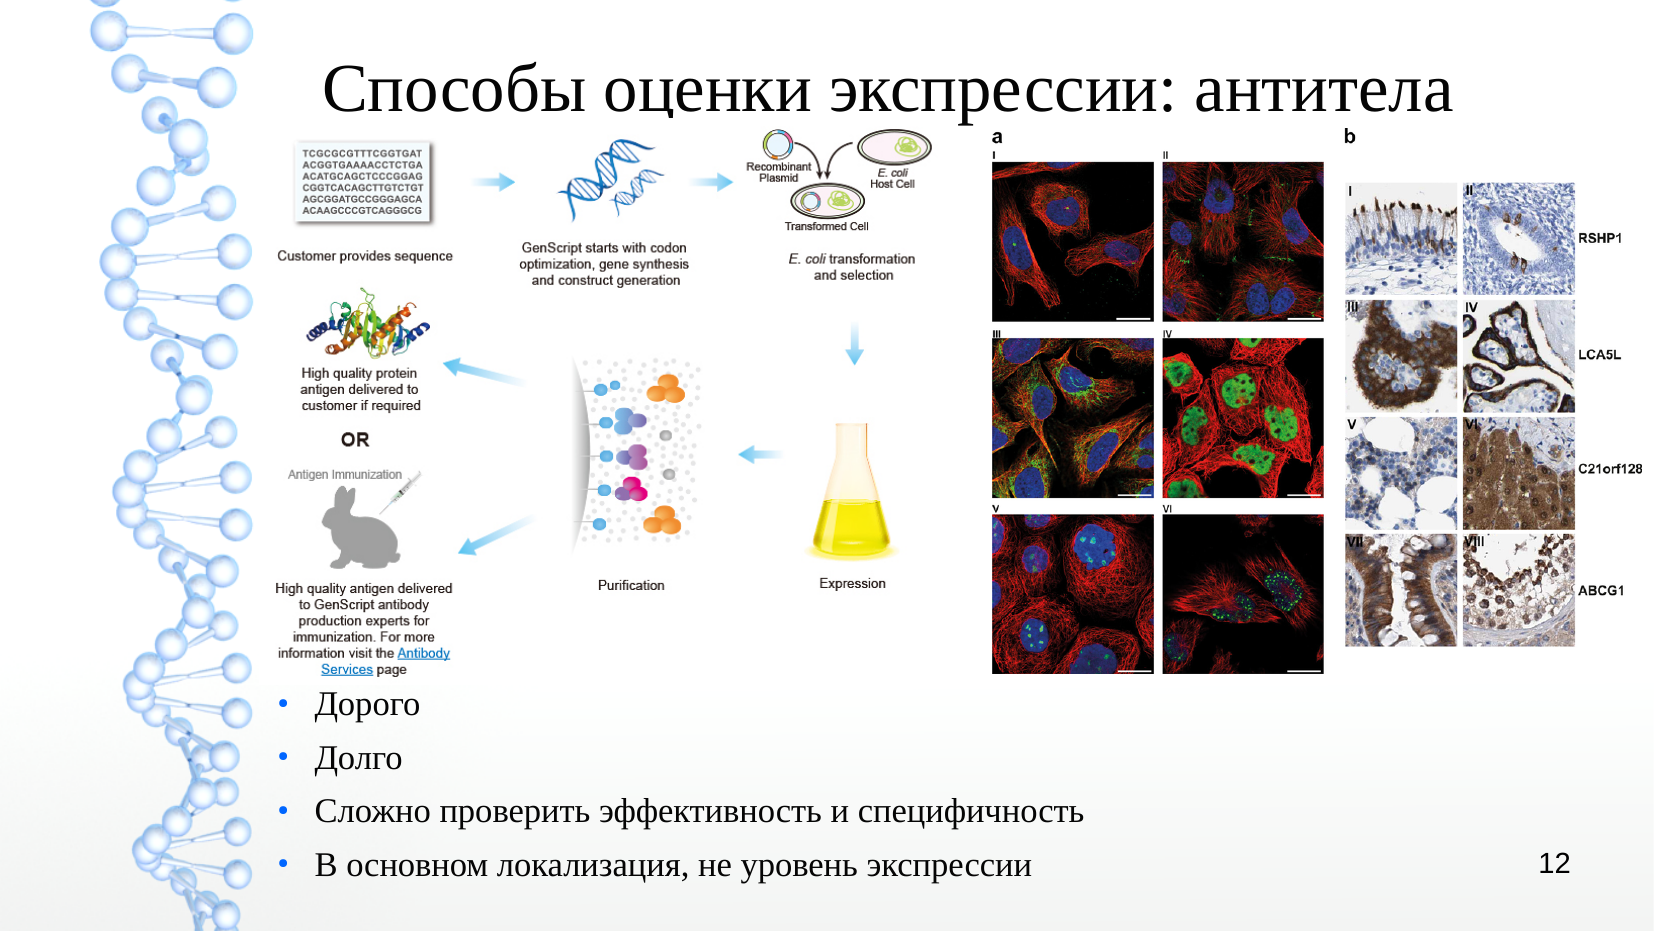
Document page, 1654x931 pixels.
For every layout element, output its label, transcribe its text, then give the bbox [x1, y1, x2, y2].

title Способы оценки экспрессии: антитела [224, 11, 1554, 166]
list Дорого Долго Сложно проверить эффективность и специфичность В основном локализация, не уровень экспрессии [265, 685, 1595, 886]
picture [0, 0, 1654, 931]
